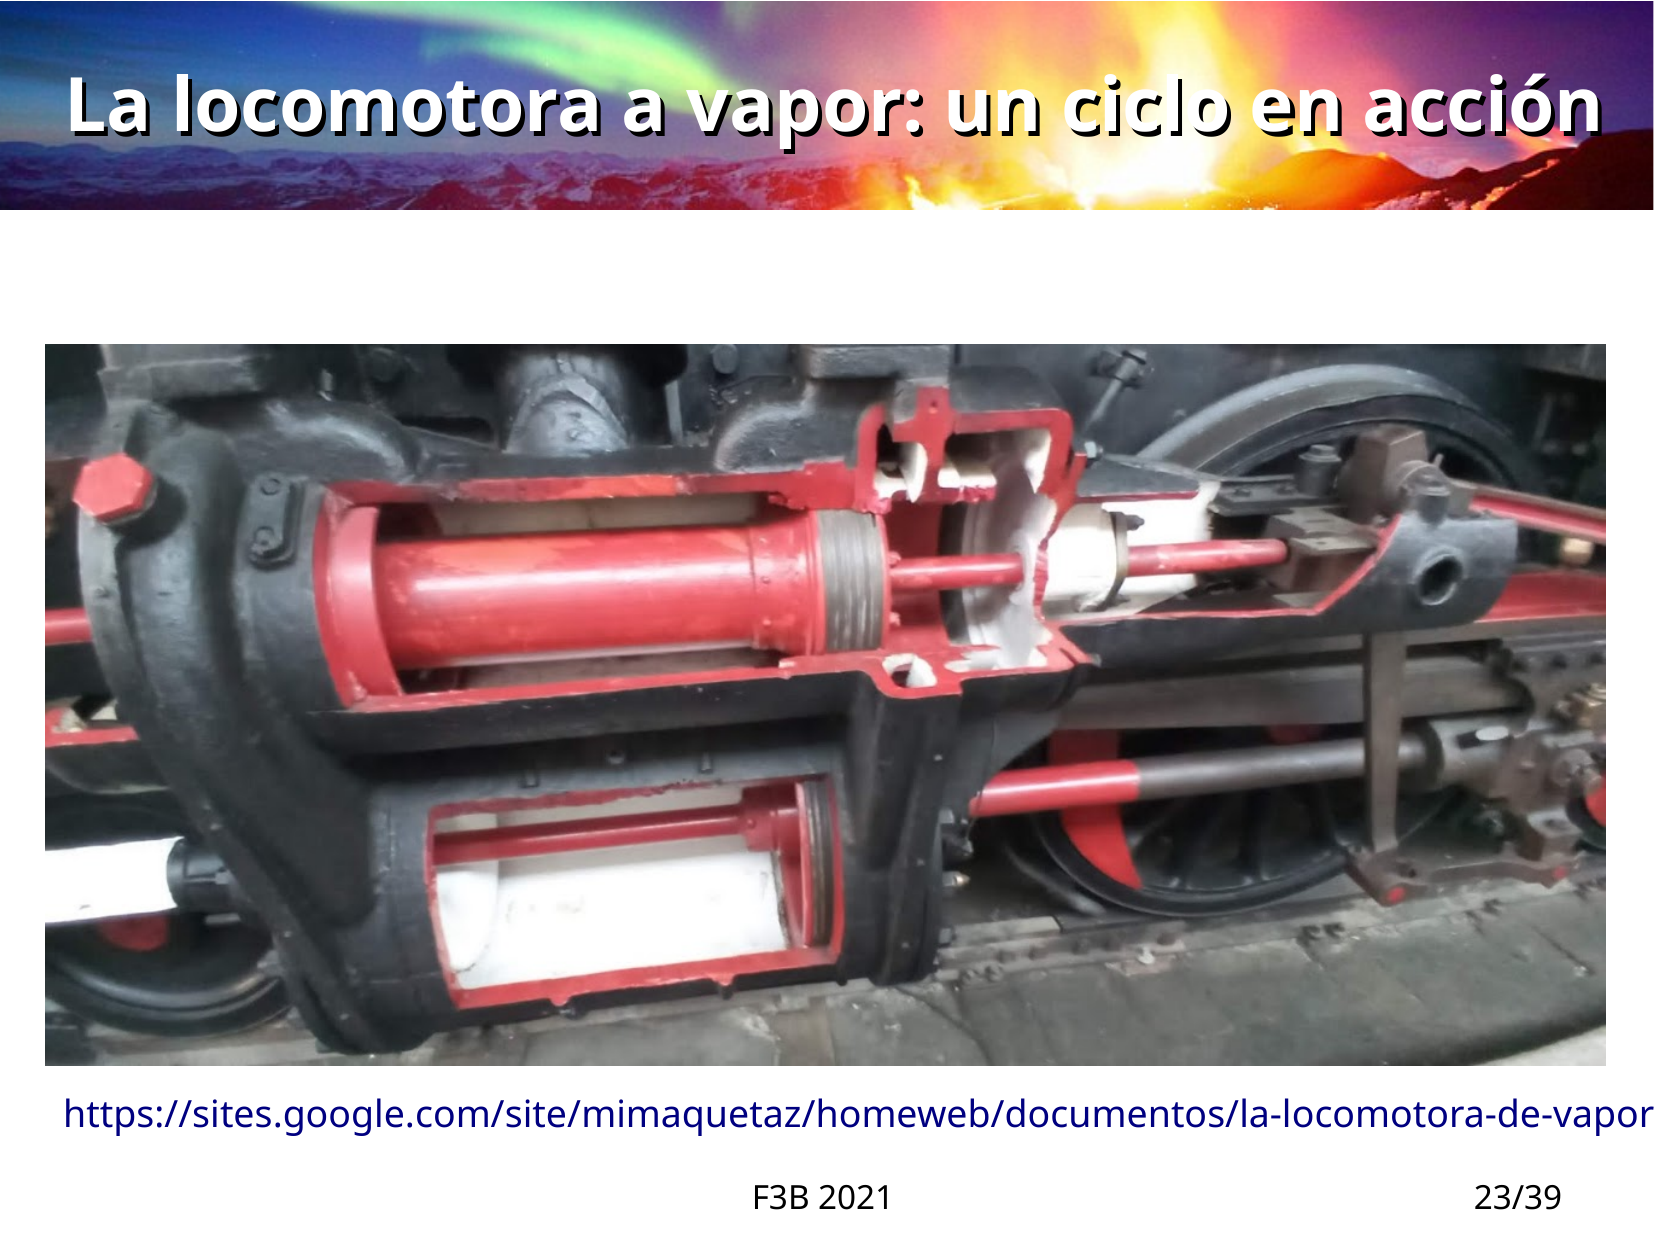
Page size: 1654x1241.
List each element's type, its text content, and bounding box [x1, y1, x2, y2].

title La locomotora a vapor: un ciclo en acción [45, 15, 1606, 191]
picture [0, 1, 1654, 210]
picture [45, 344, 1606, 1066]
text_box https://sites.google.com/site/mimaquetaz/homeweb/documentos/la-locomotora-de-vapor [48, 1080, 1569, 1141]
